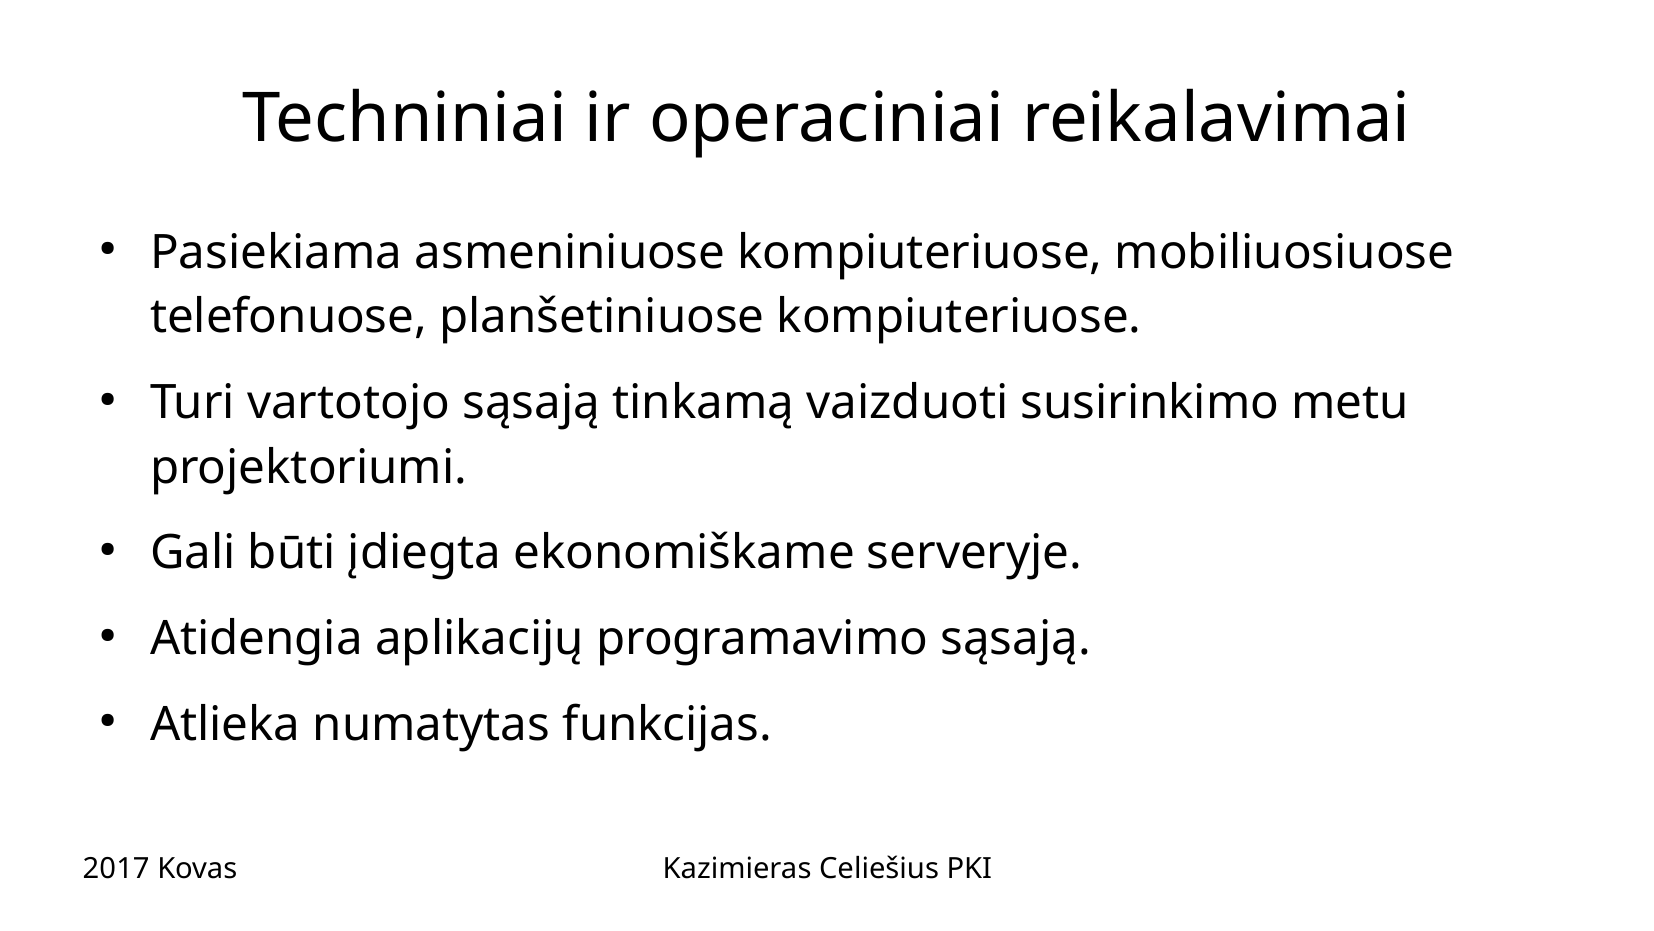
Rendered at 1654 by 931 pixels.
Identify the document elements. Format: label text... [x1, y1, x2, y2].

title Techniniai ir operaciniai reikalavimai [82, 37, 1571, 193]
list Pasiekiama asmeniniuose kompiuteriuose, mobiliuosiuose telefonuose, planšetiniuose kompiuteriuose. Turi vartotojo sąsają tinkamą vaizduoti susirinkimo metu projektoriumi. Gali būti įdiegta ekonomiškame serveryje. Atidengia aplikacijų programavimo sąsają. Atlieka numatytas funkcijas. [82, 217, 1571, 757]
